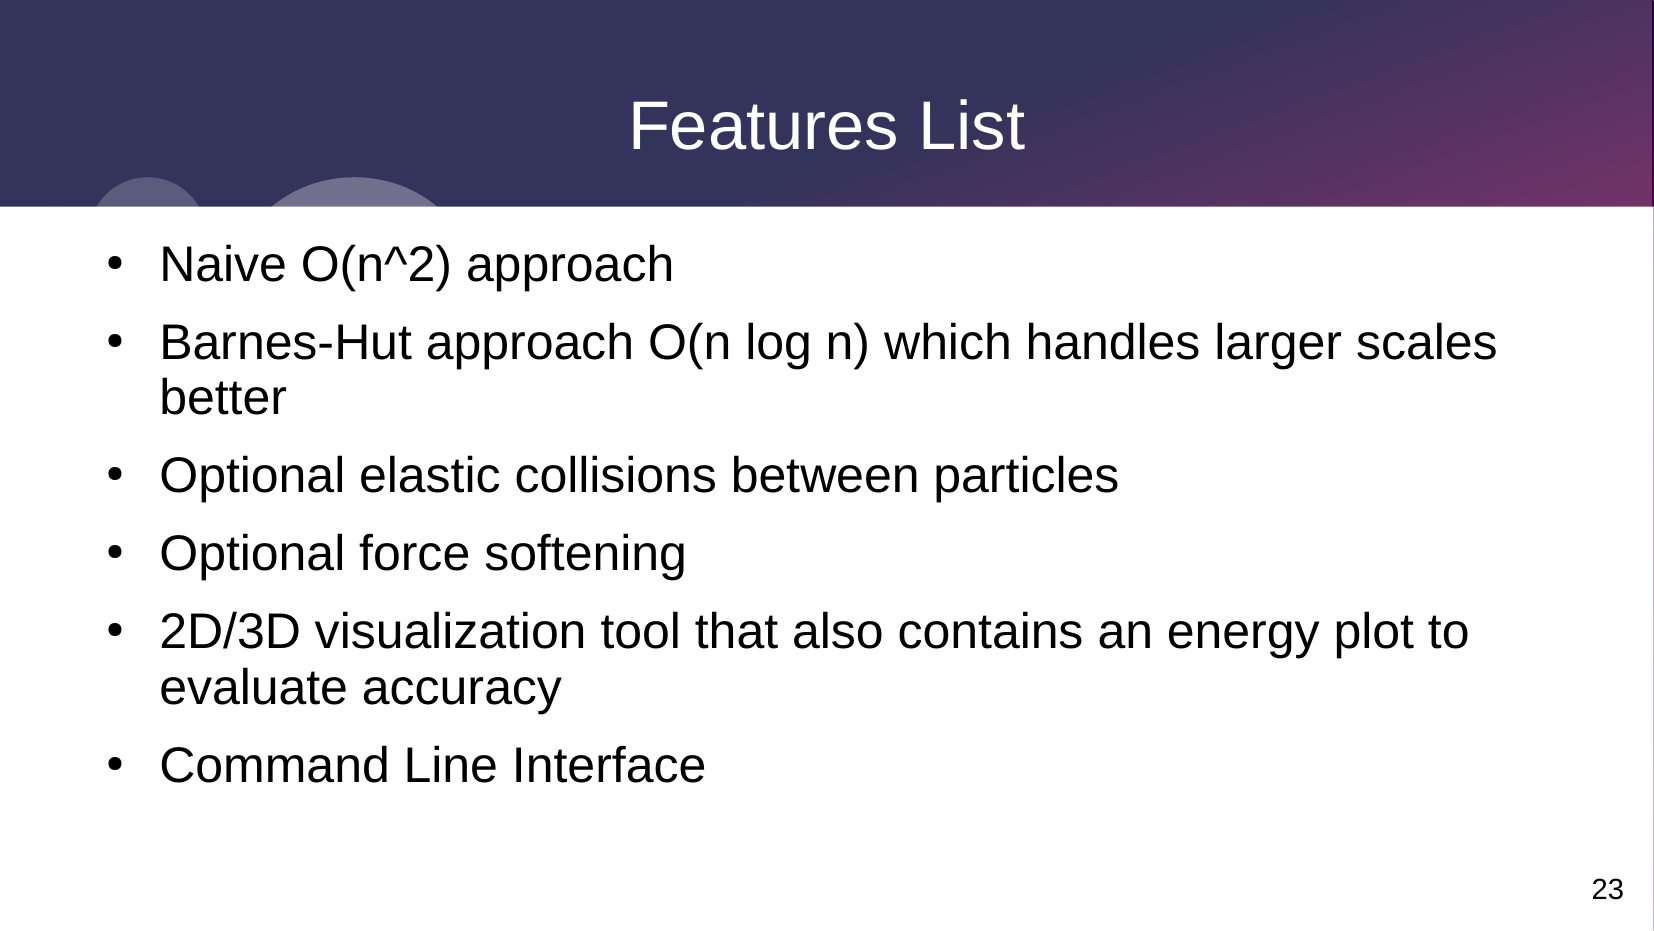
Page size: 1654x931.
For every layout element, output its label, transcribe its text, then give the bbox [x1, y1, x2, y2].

list Naive O(n^2) approach Barnes-Hut approach O(n log n) which handles larger scales better Optional elastic collisions between particles Optional force softening 2D/3D visualization tool that also contains an energy plot to evaluate accuracy Command Line Interface [88, 236, 1565, 827]
title Features List [88, 44, 1565, 207]
